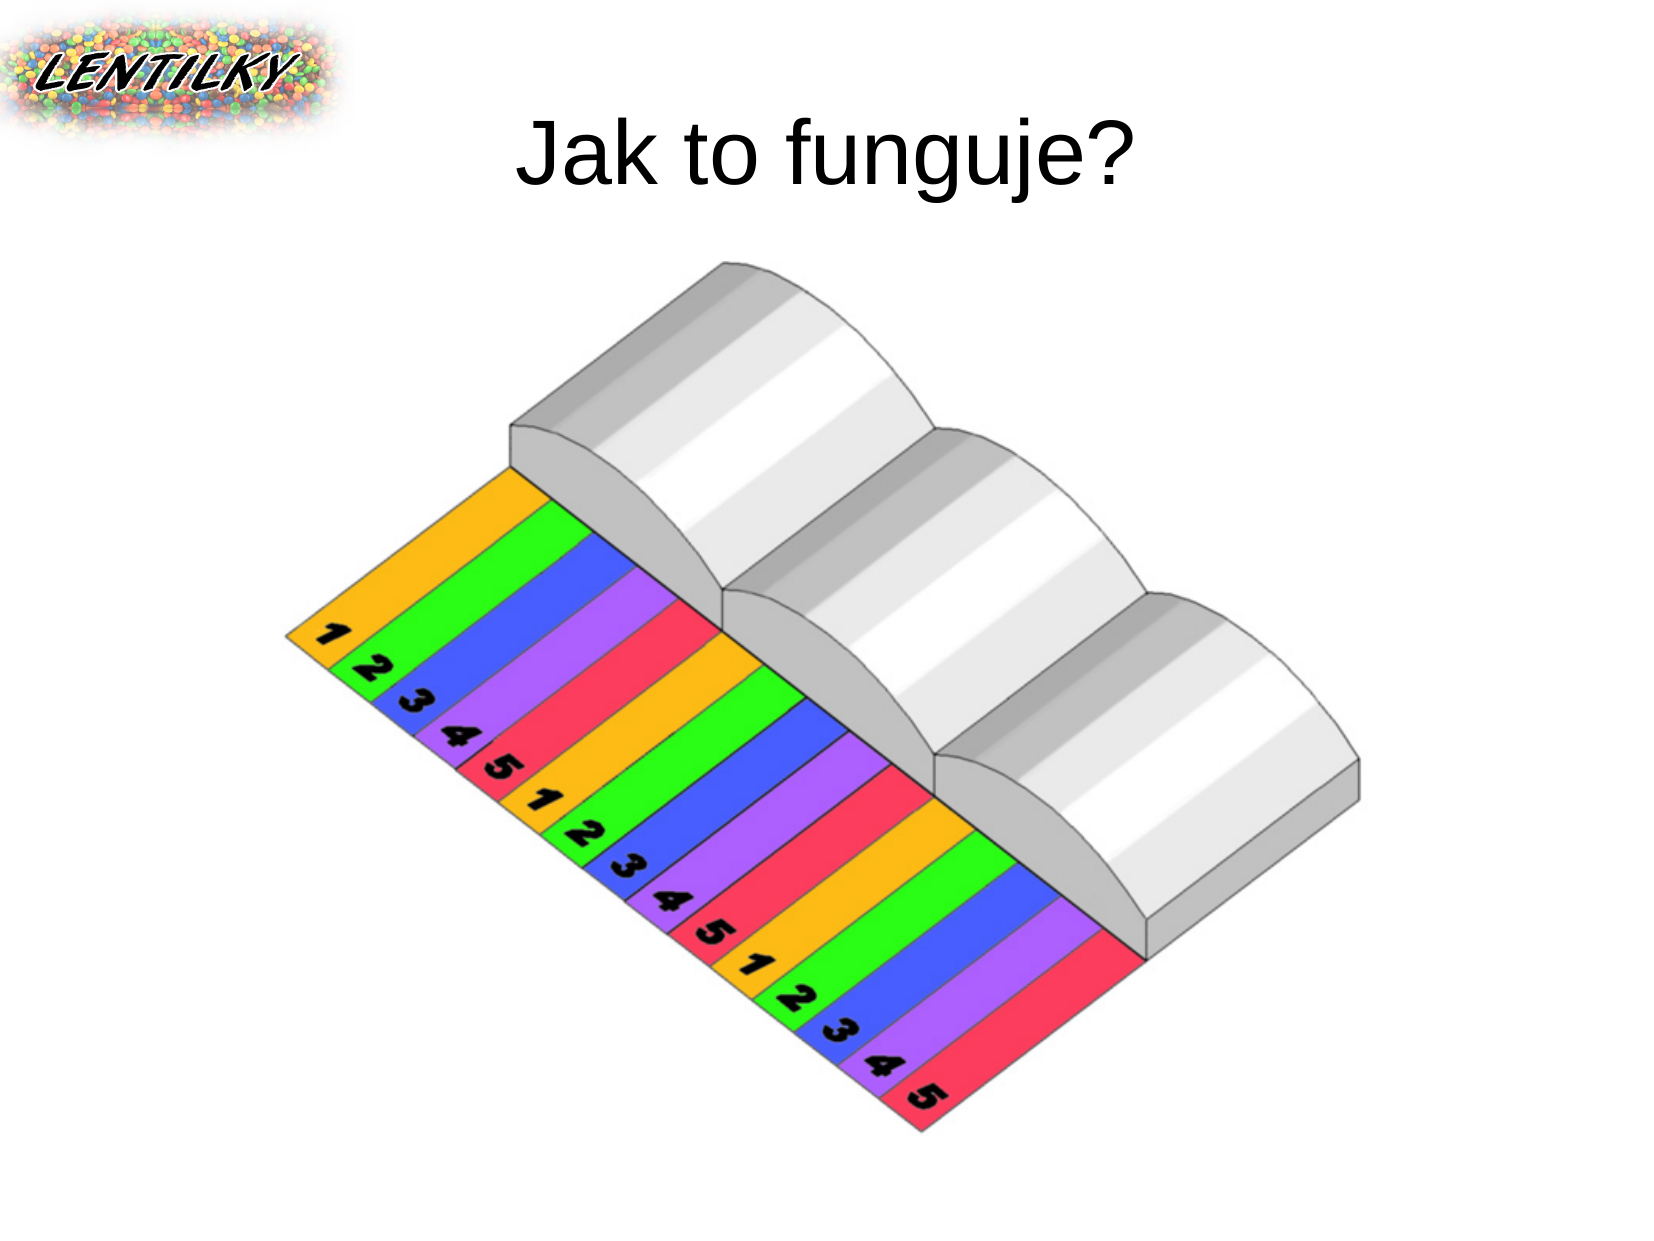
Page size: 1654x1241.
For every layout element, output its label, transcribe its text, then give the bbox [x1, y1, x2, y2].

picture [256, 224, 1394, 1162]
title Jak to funguje? [82, 49, 1571, 257]
picture [0, 0, 355, 159]
